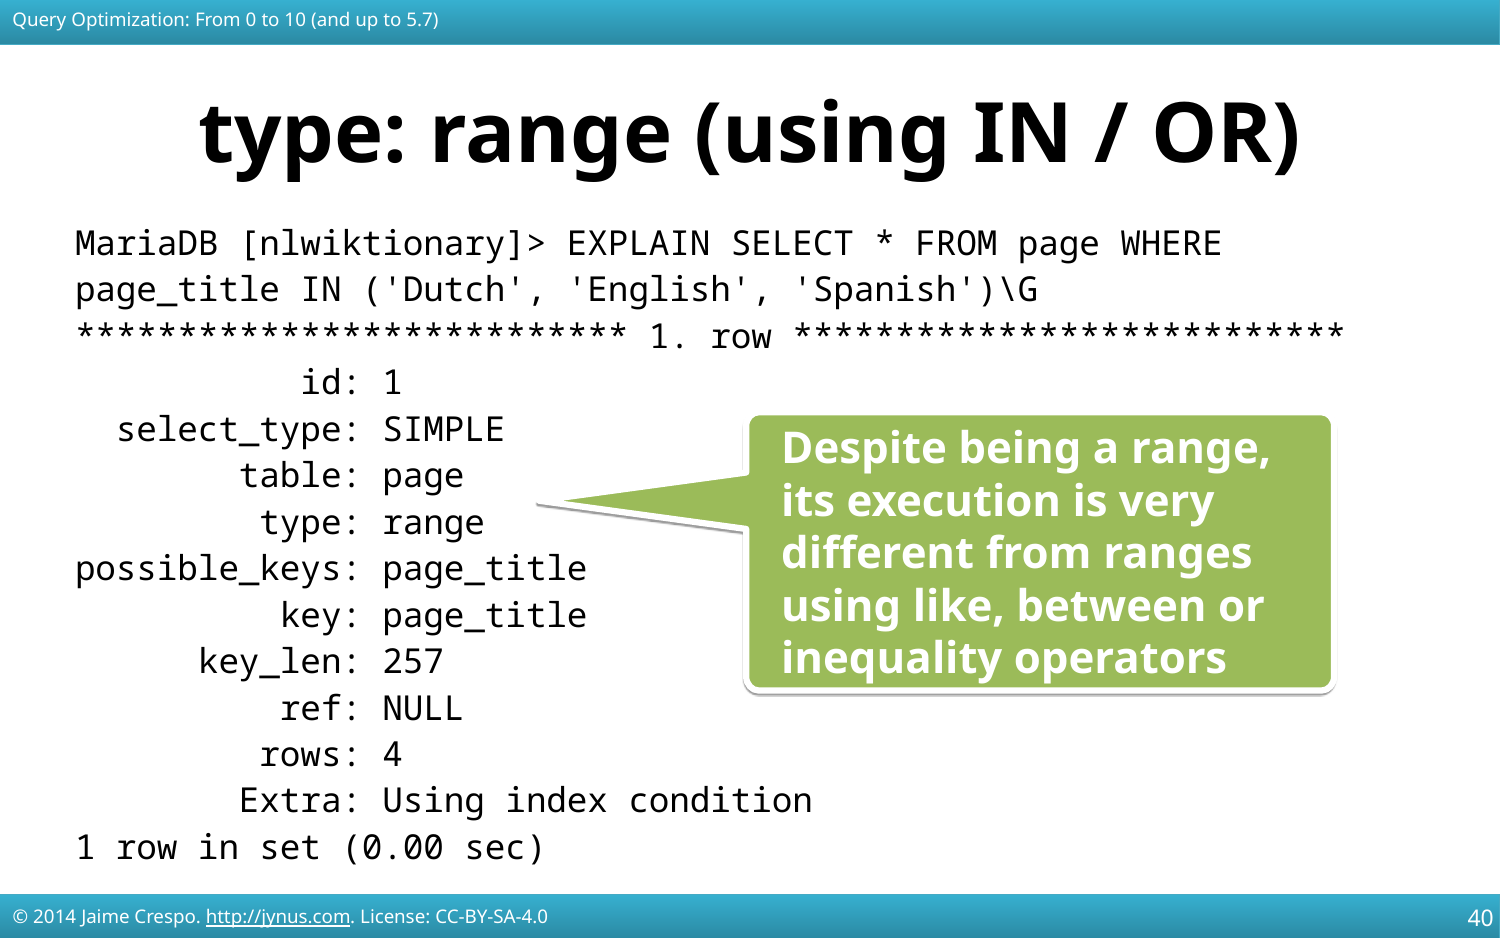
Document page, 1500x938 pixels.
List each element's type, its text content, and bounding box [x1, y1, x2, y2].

title type: range (using IN / OR) [75, 41, 1425, 218]
list MariaDB [nlwiktionary]> EXPLAIN SELECT * FROM page WHERE page_title IN ('Dutch', 'English', 'Spanish')\G *************************** 1. row *************************** id: 1 select_type: SIMPLE table: page type: range possible_keys: page_title key: page_title key_len: 257 ref: NULL rows: 4 Extra: Using index condition 1 row in set (0.00 sec) [75, 218, 1425, 876]
text_box Despite being a range, its execution is very different from ranges using like, between or inequality operators [539, 412, 1335, 691]
